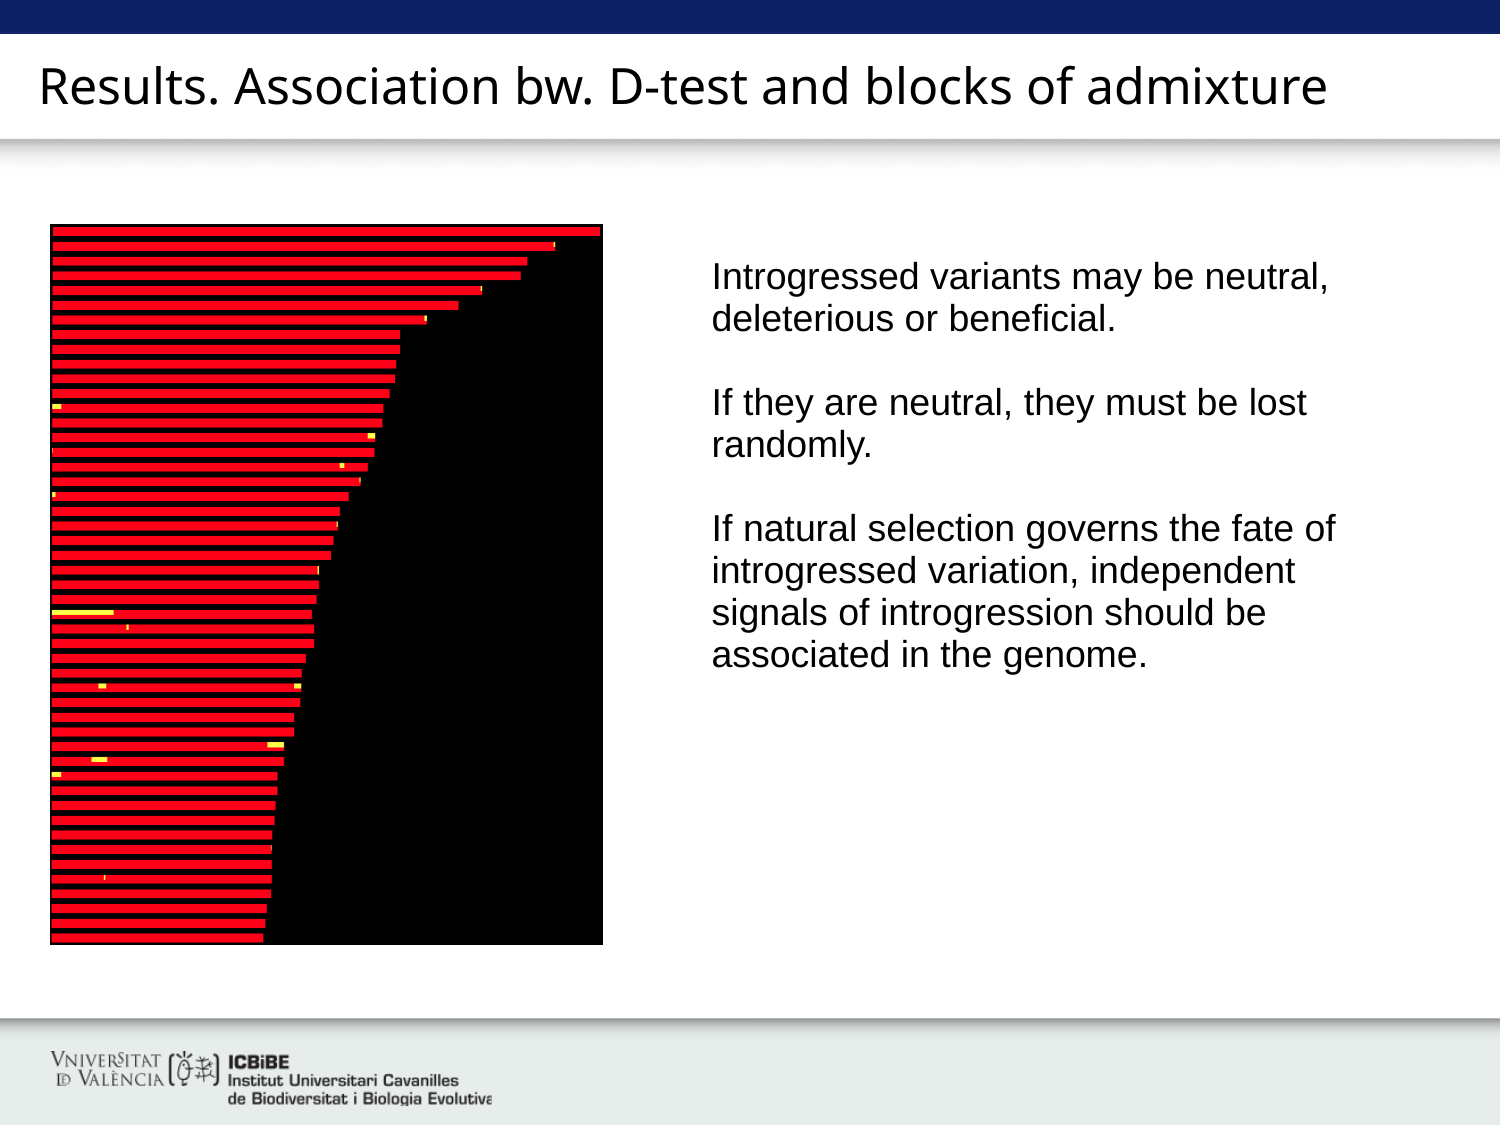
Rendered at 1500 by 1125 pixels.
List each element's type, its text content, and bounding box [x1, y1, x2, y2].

text_box Introgressed variants may be neutral, deleterious or beneficial. If they are neutral, they must be lost randomly. If natural selection governs the fate of introgressed variation, independent signals of introgression should be associated in the genome. [696, 248, 1394, 683]
picture [50, 224, 603, 945]
picture [0, 1018, 1500, 1125]
picture [0, 0, 1500, 214]
list Results. Association bw. D-test and blocks of admixture [23, 47, 1465, 110]
